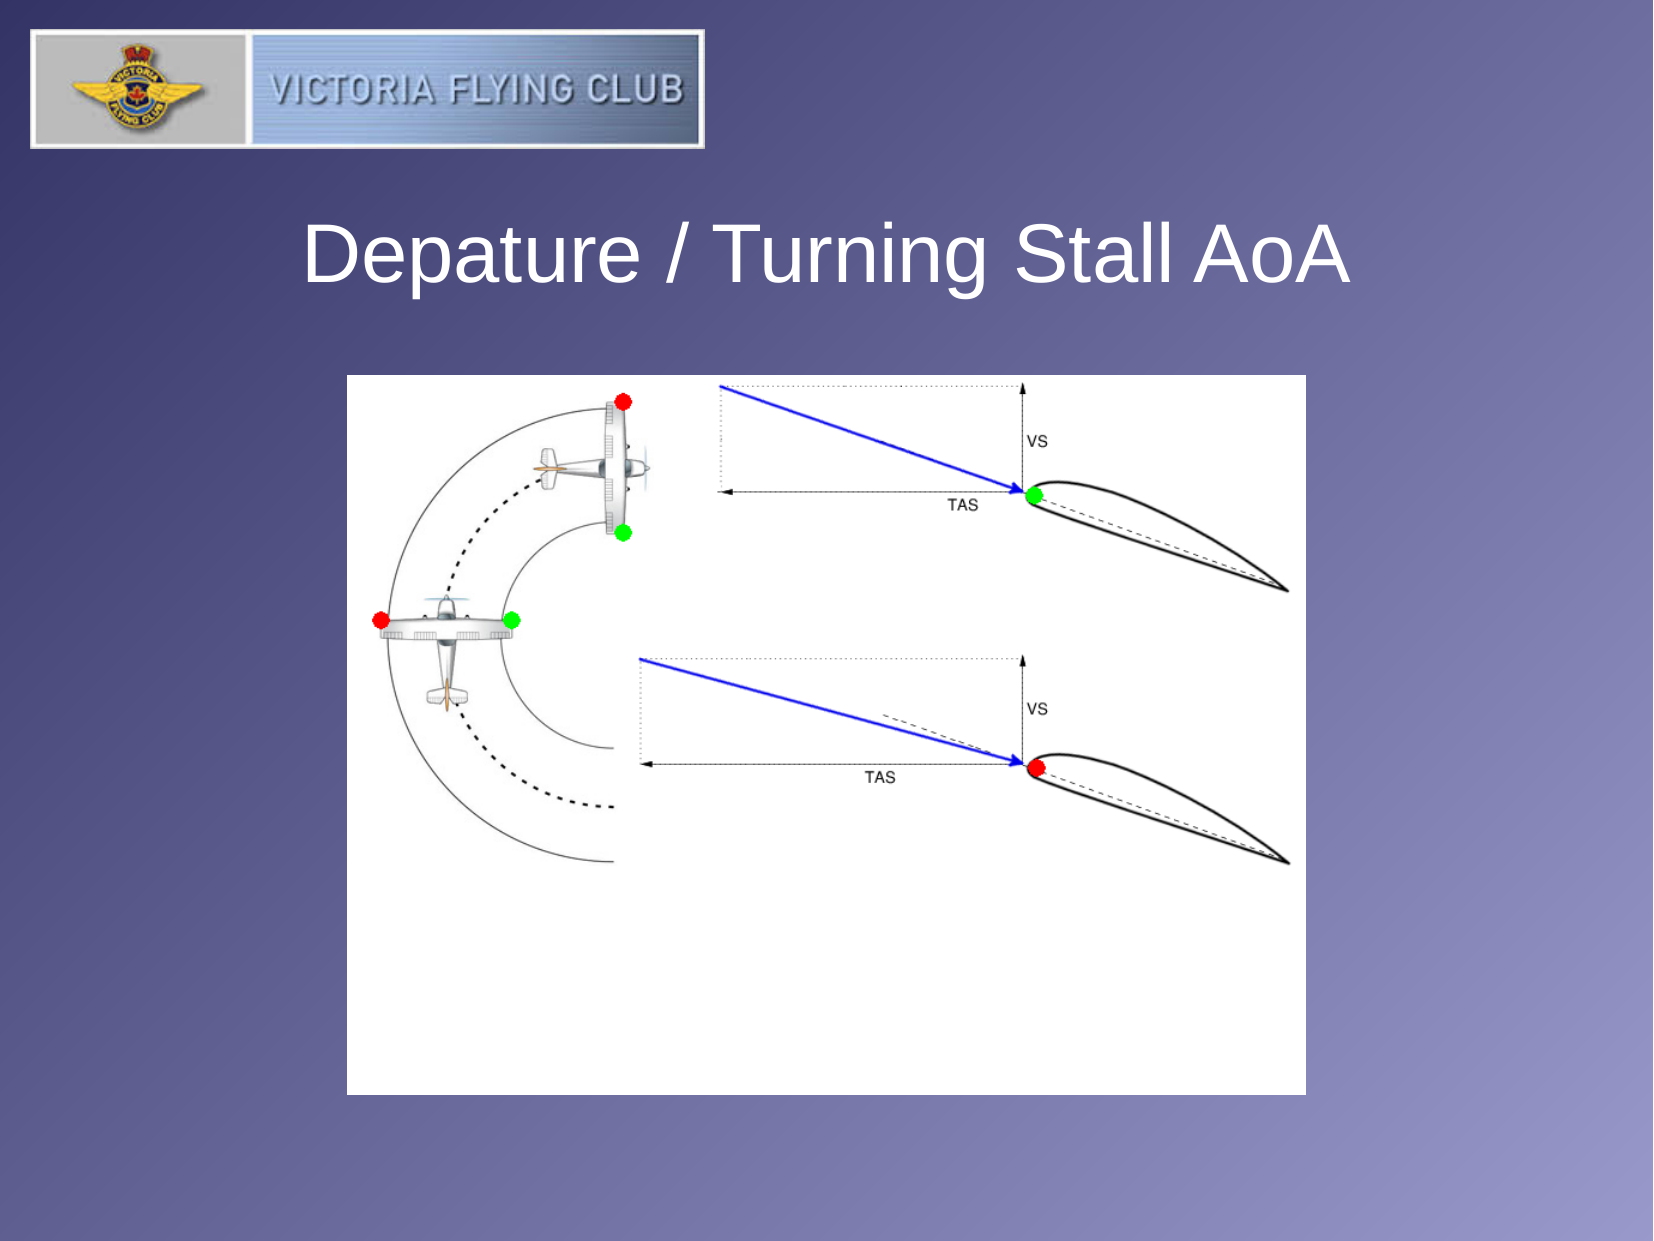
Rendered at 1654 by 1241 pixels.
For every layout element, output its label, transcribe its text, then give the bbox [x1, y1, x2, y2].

picture [30, 29, 705, 149]
picture [347, 375, 1306, 1095]
title Depature / Turning Stall AoA [82, 150, 1571, 358]
